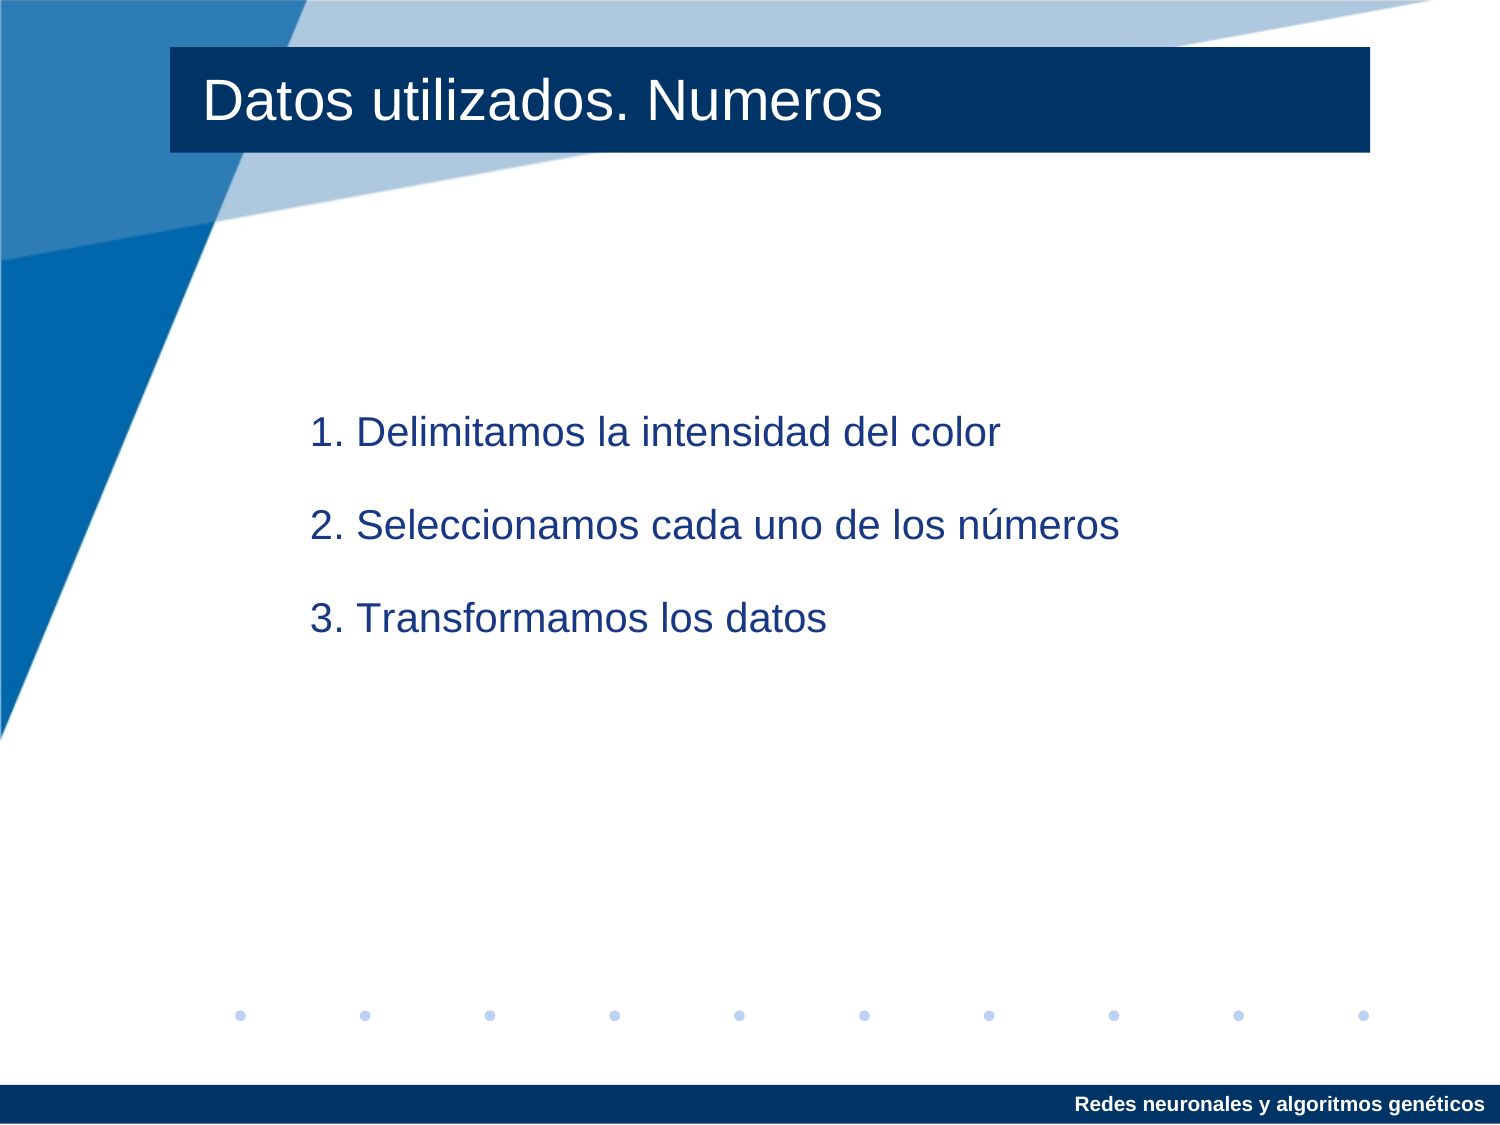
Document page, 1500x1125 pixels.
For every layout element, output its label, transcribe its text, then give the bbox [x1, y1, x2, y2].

text_box 1. Delimitamos la intensidad del color 2. Seleccionamos cada uno de los números 3. Transformamos los datos [295, 401, 1405, 778]
picture [0, 0, 1500, 842]
title Datos utilizados. Numeros [170, 47, 1371, 153]
list [259, 271, 1435, 1125]
